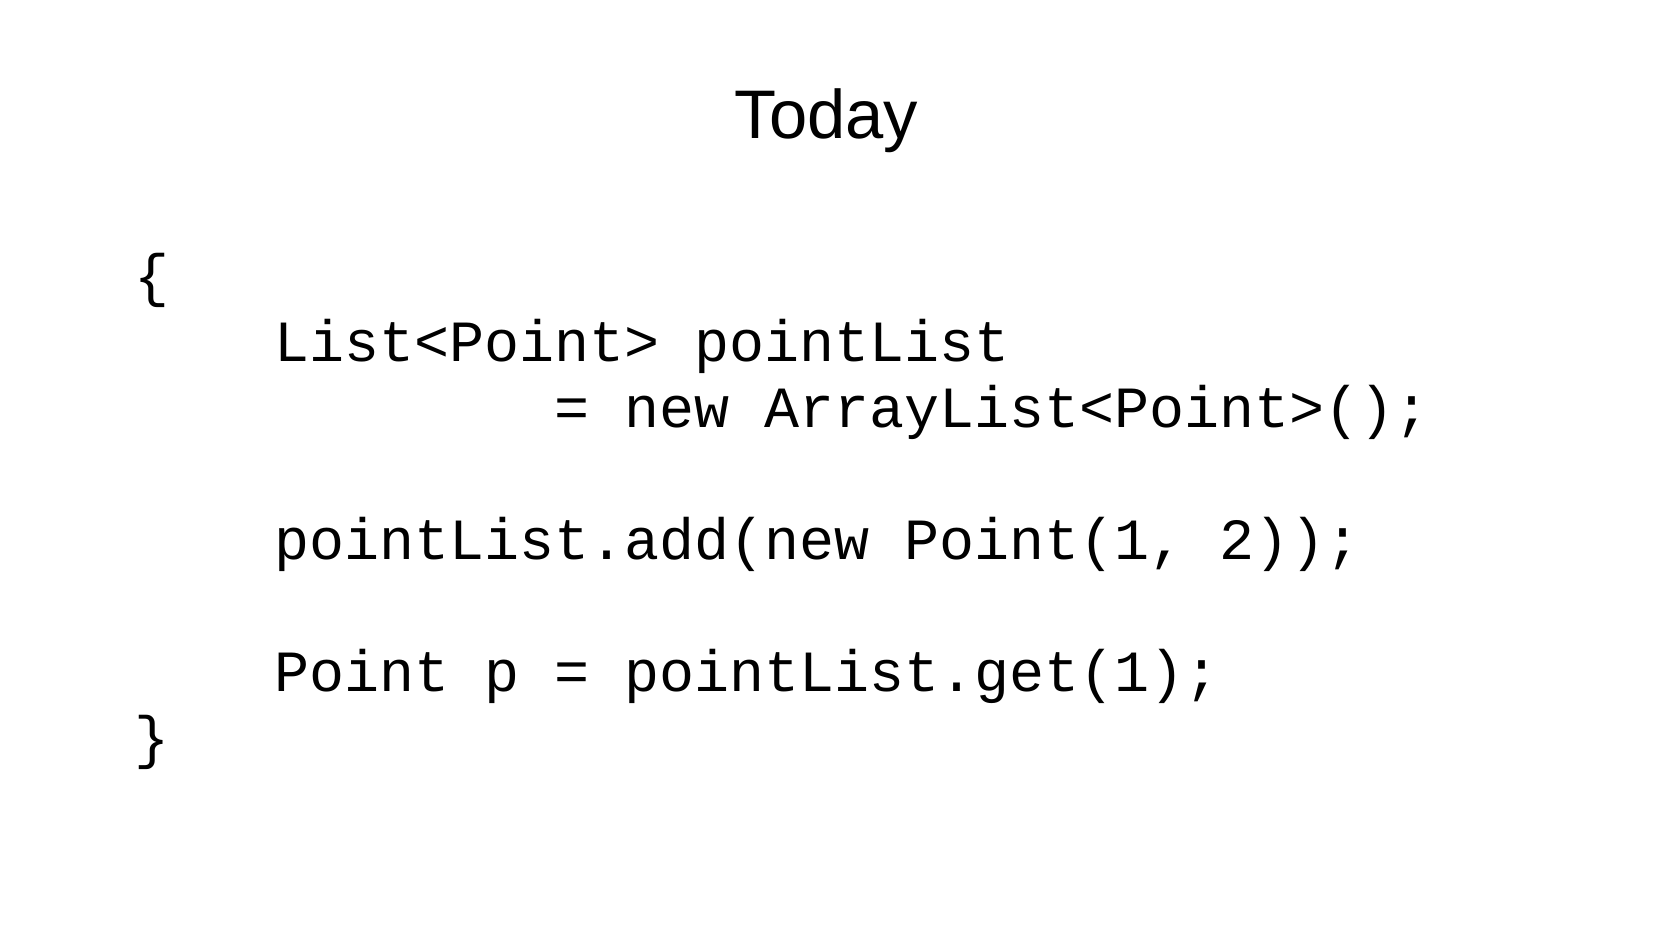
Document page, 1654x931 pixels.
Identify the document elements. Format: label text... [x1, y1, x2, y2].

title Today [82, 37, 1571, 193]
text_box { List<Point> pointList = new ArrayList<Point>(); pointList.add(new Point(1, 2)); Point p = pointList.get(1); } [105, 224, 1460, 798]
